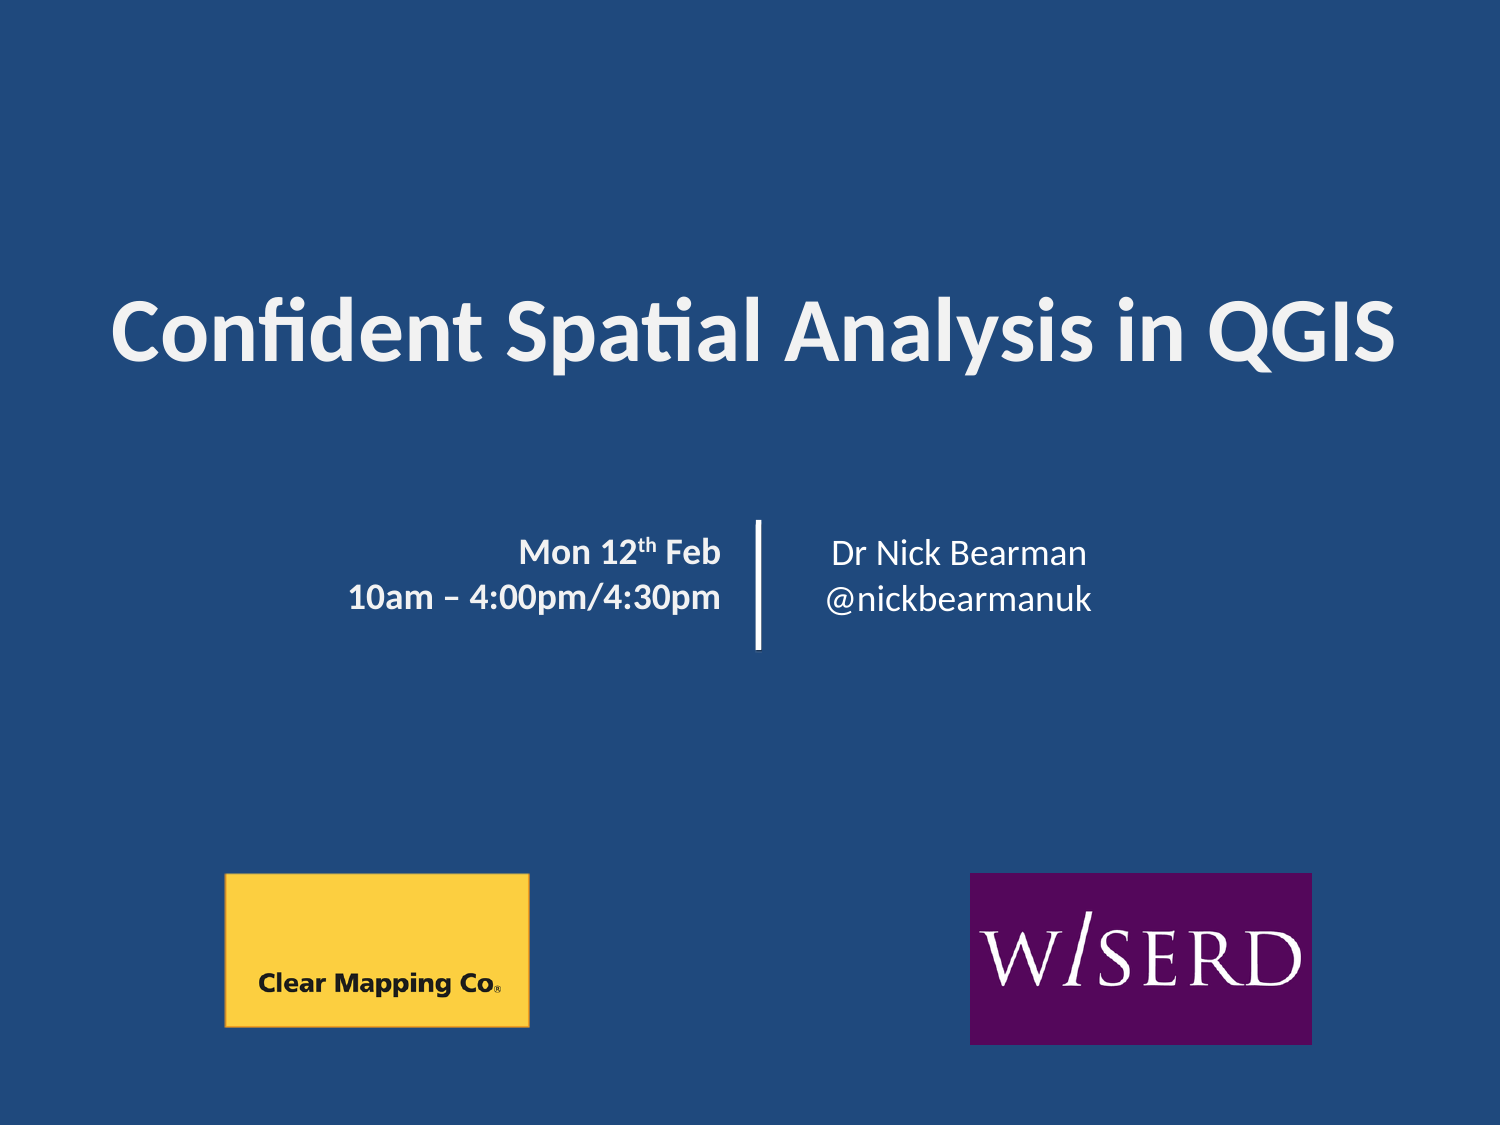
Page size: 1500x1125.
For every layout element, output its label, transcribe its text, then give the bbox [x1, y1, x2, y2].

picture [224, 873, 530, 1028]
picture [970, 873, 1312, 1045]
text_box @nickbearmanuk [808, 566, 1107, 626]
text_box Confident Spatial Analysis in QGIS [97, 262, 1431, 387]
text_box Dr Nick Bearman [816, 520, 1103, 566]
text_box Mon 12th Feb 10am – 4:00pm/4:30pm [153, 519, 737, 625]
